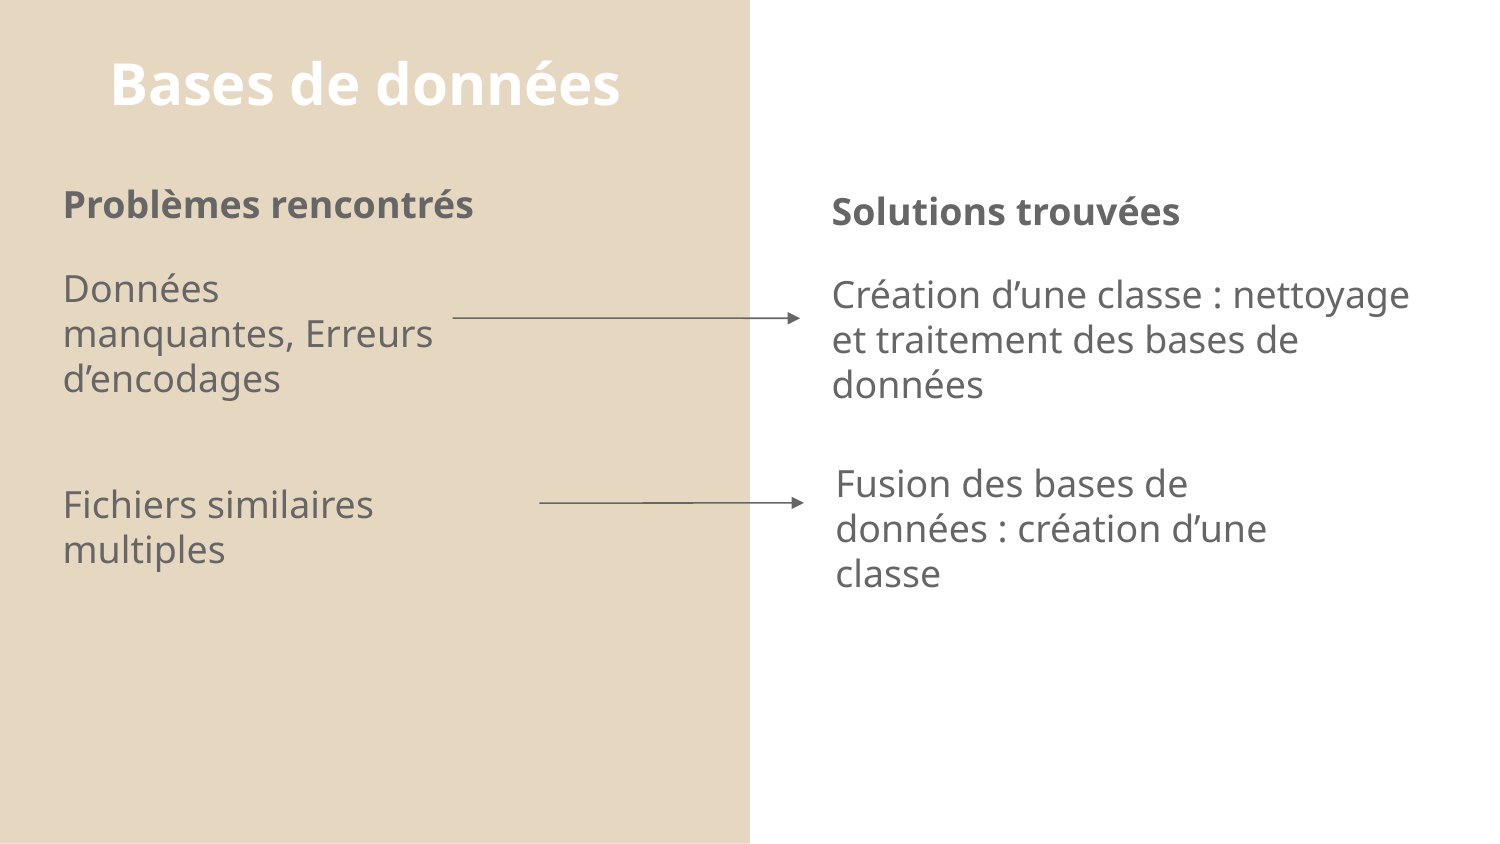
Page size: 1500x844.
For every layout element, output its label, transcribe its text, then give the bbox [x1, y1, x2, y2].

title Solutions trouvées [816, 172, 1323, 257]
text_box Données manquantes, Erreurs d’encodages [47, 251, 473, 367]
title Bases de données [63, 32, 668, 133]
text_box Fichiers similaires multiples [47, 465, 540, 586]
title Problèmes rencontrés [47, 166, 554, 251]
text_box Fusion des bases de données : création d’une classe [820, 445, 1313, 561]
text_box Création d’une classe : nettoyage et traitement des bases de données [816, 256, 1466, 373]
